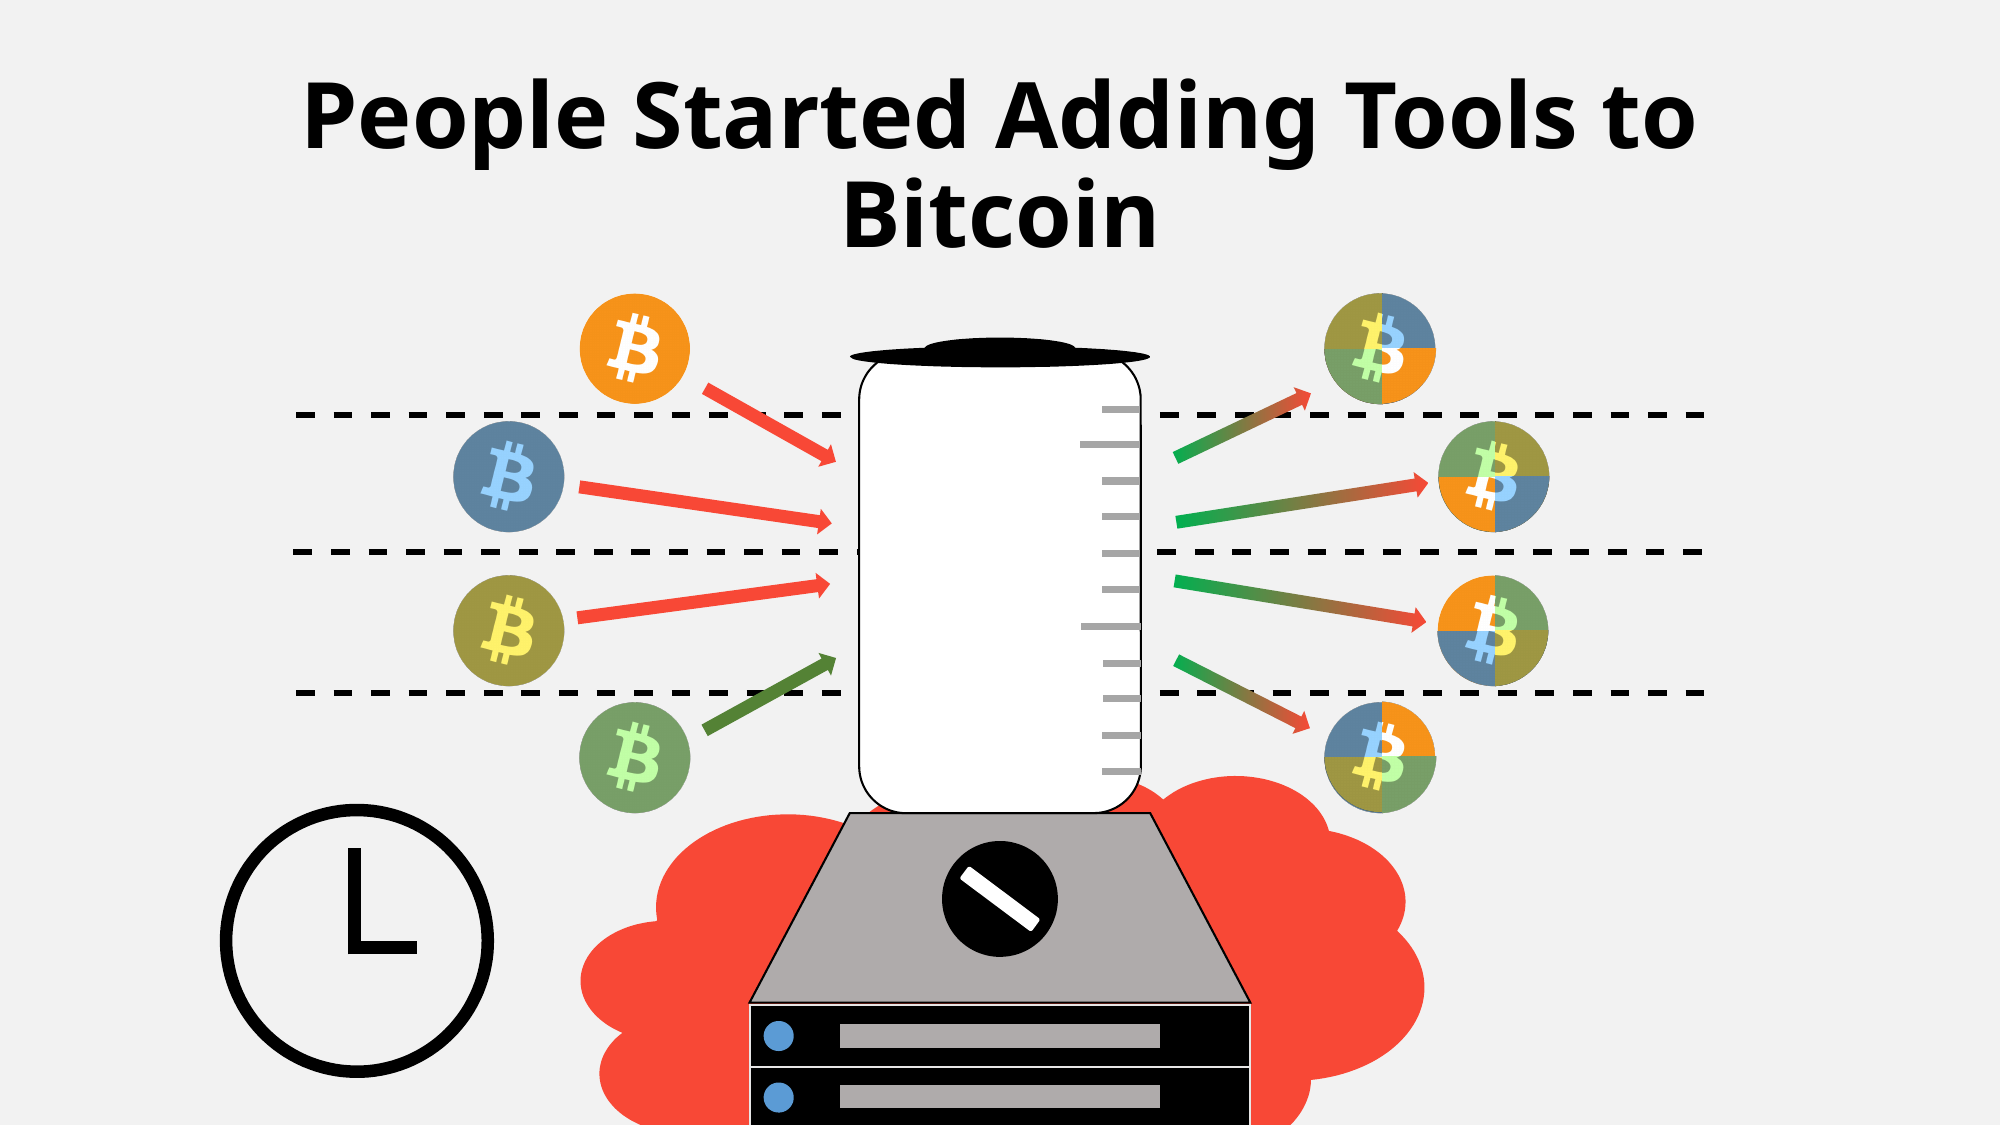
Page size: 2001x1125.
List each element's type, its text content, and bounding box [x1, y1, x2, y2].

text_box [701, 652, 837, 737]
title People Started Adding Tools to Bitcoin [137, 59, 1863, 278]
text_box [1175, 472, 1429, 529]
picture [452, 420, 565, 533]
picture [1437, 420, 1550, 533]
text_box [578, 480, 832, 535]
picture [1323, 292, 1437, 405]
picture [452, 574, 565, 687]
picture [1436, 574, 1549, 687]
text_box [576, 572, 831, 625]
text_box [1173, 654, 1310, 734]
picture [578, 701, 691, 814]
text_box [1173, 574, 1427, 633]
text_box [701, 382, 836, 467]
picture [1323, 700, 1437, 814]
picture [578, 292, 691, 405]
text_box [580, 337, 1425, 1125]
text_box [1172, 387, 1311, 464]
